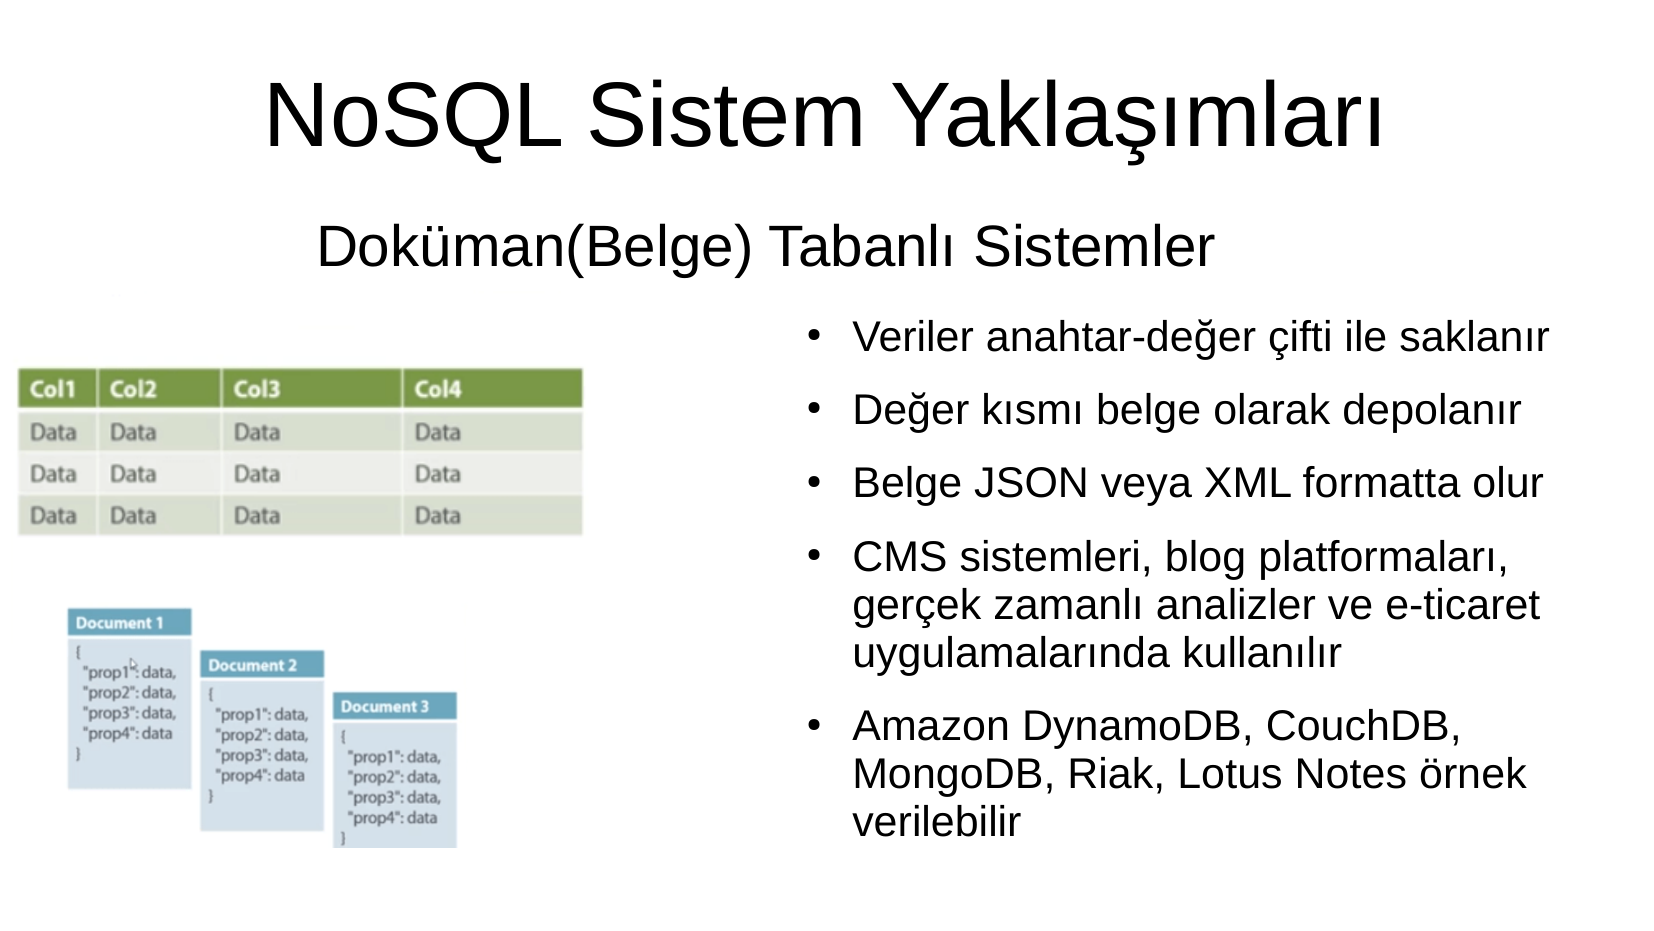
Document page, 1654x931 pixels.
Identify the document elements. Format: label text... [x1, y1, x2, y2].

list Veriler anahtar-değer çifti ile saklanır Değer kısmı belge olarak depolanır Belge JSON veya XML formatta olur CMS sistemleri, blog platformaları, gerçek zamanlı analizler ve e-ticaret uygulamalarında kullanılır Amazon DynamoDB, CouchDB, MongoDB, Riak, Lotus Notes örnek verilebilir [791, 312, 1625, 852]
picture [11, 290, 591, 857]
title NoSQL Sistem Yaklaşımları [82, 37, 1571, 193]
text_box Doküman(Belge) Tabanlı Sistemler [301, 206, 1306, 352]
